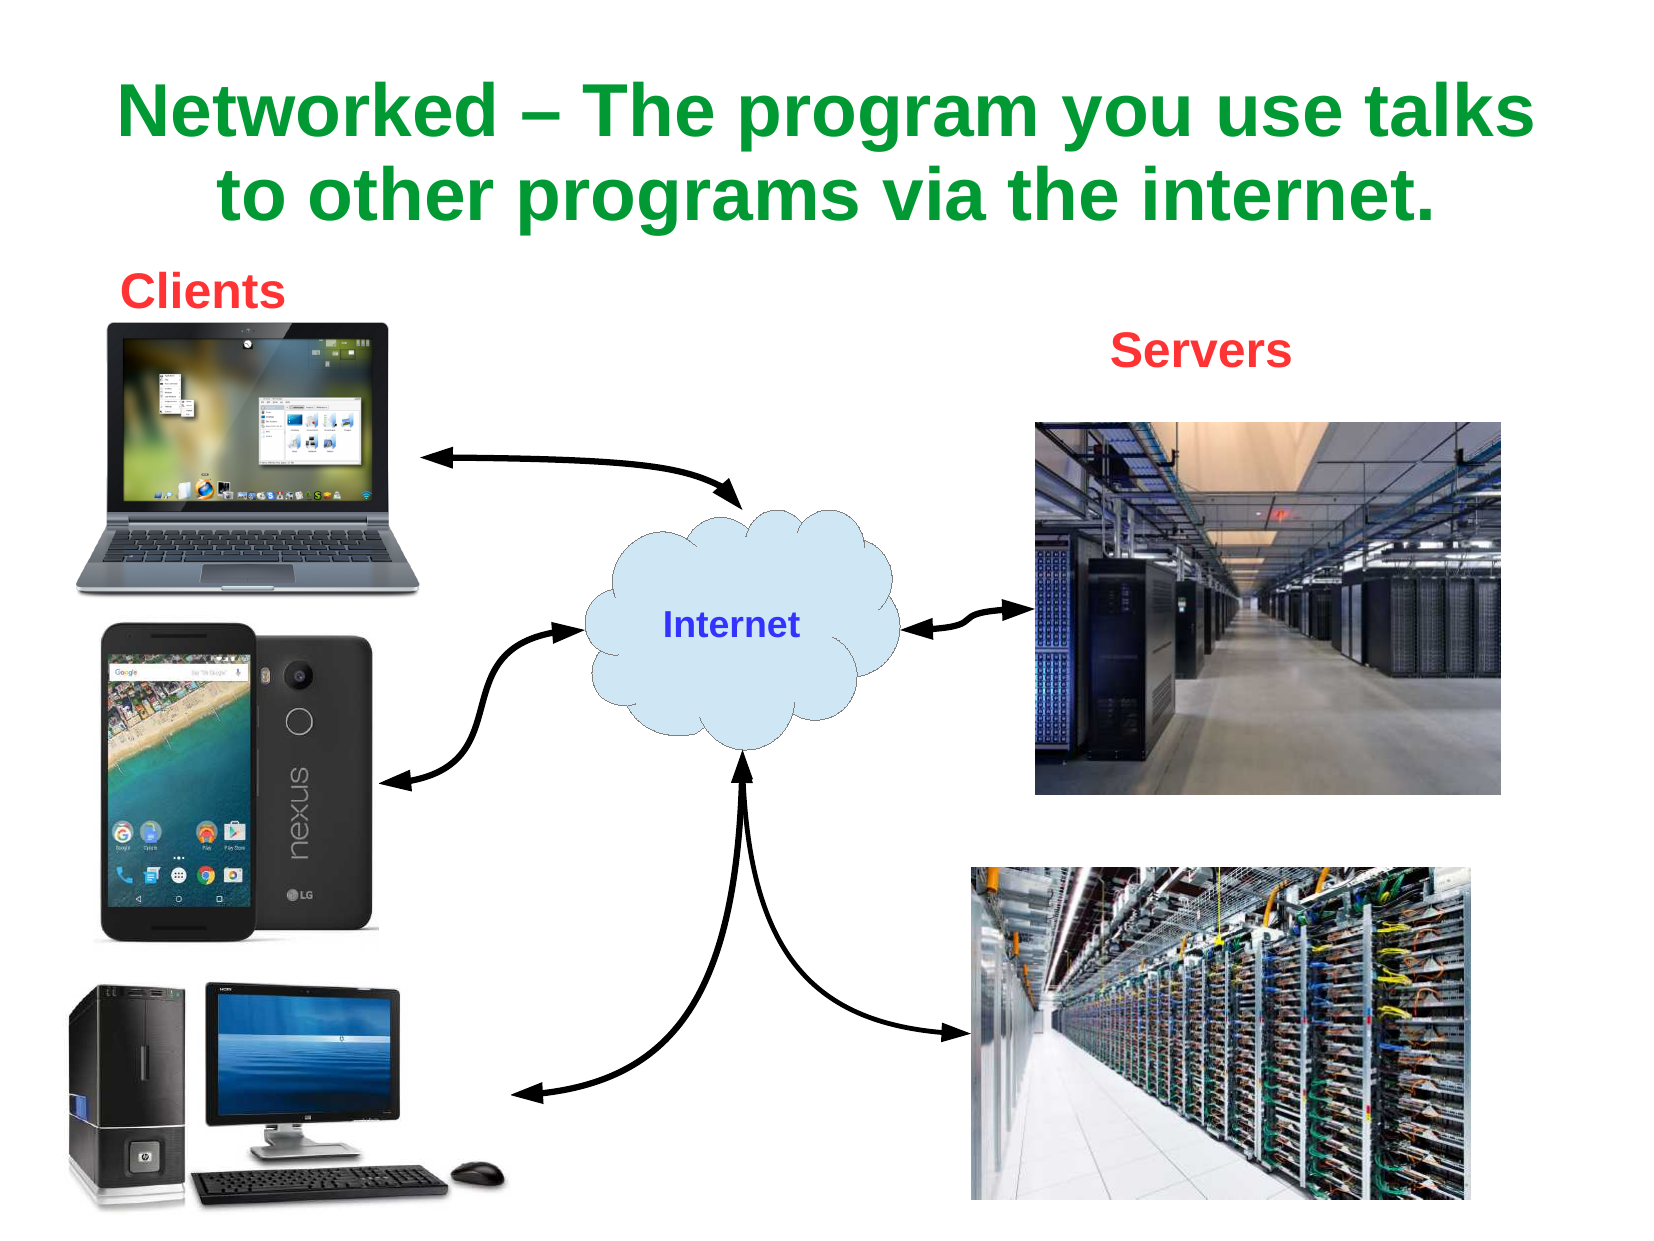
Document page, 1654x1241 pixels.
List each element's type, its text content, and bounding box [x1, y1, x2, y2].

picture [971, 867, 1471, 1201]
text_box Clients [105, 256, 526, 328]
picture [63, 975, 511, 1216]
text_box Internet [585, 510, 901, 751]
text_box Servers [1095, 315, 1516, 387]
picture [1035, 422, 1501, 796]
title Networked – The program you use talks to other programs via the internet. [82, 49, 1571, 257]
picture [74, 284, 421, 953]
